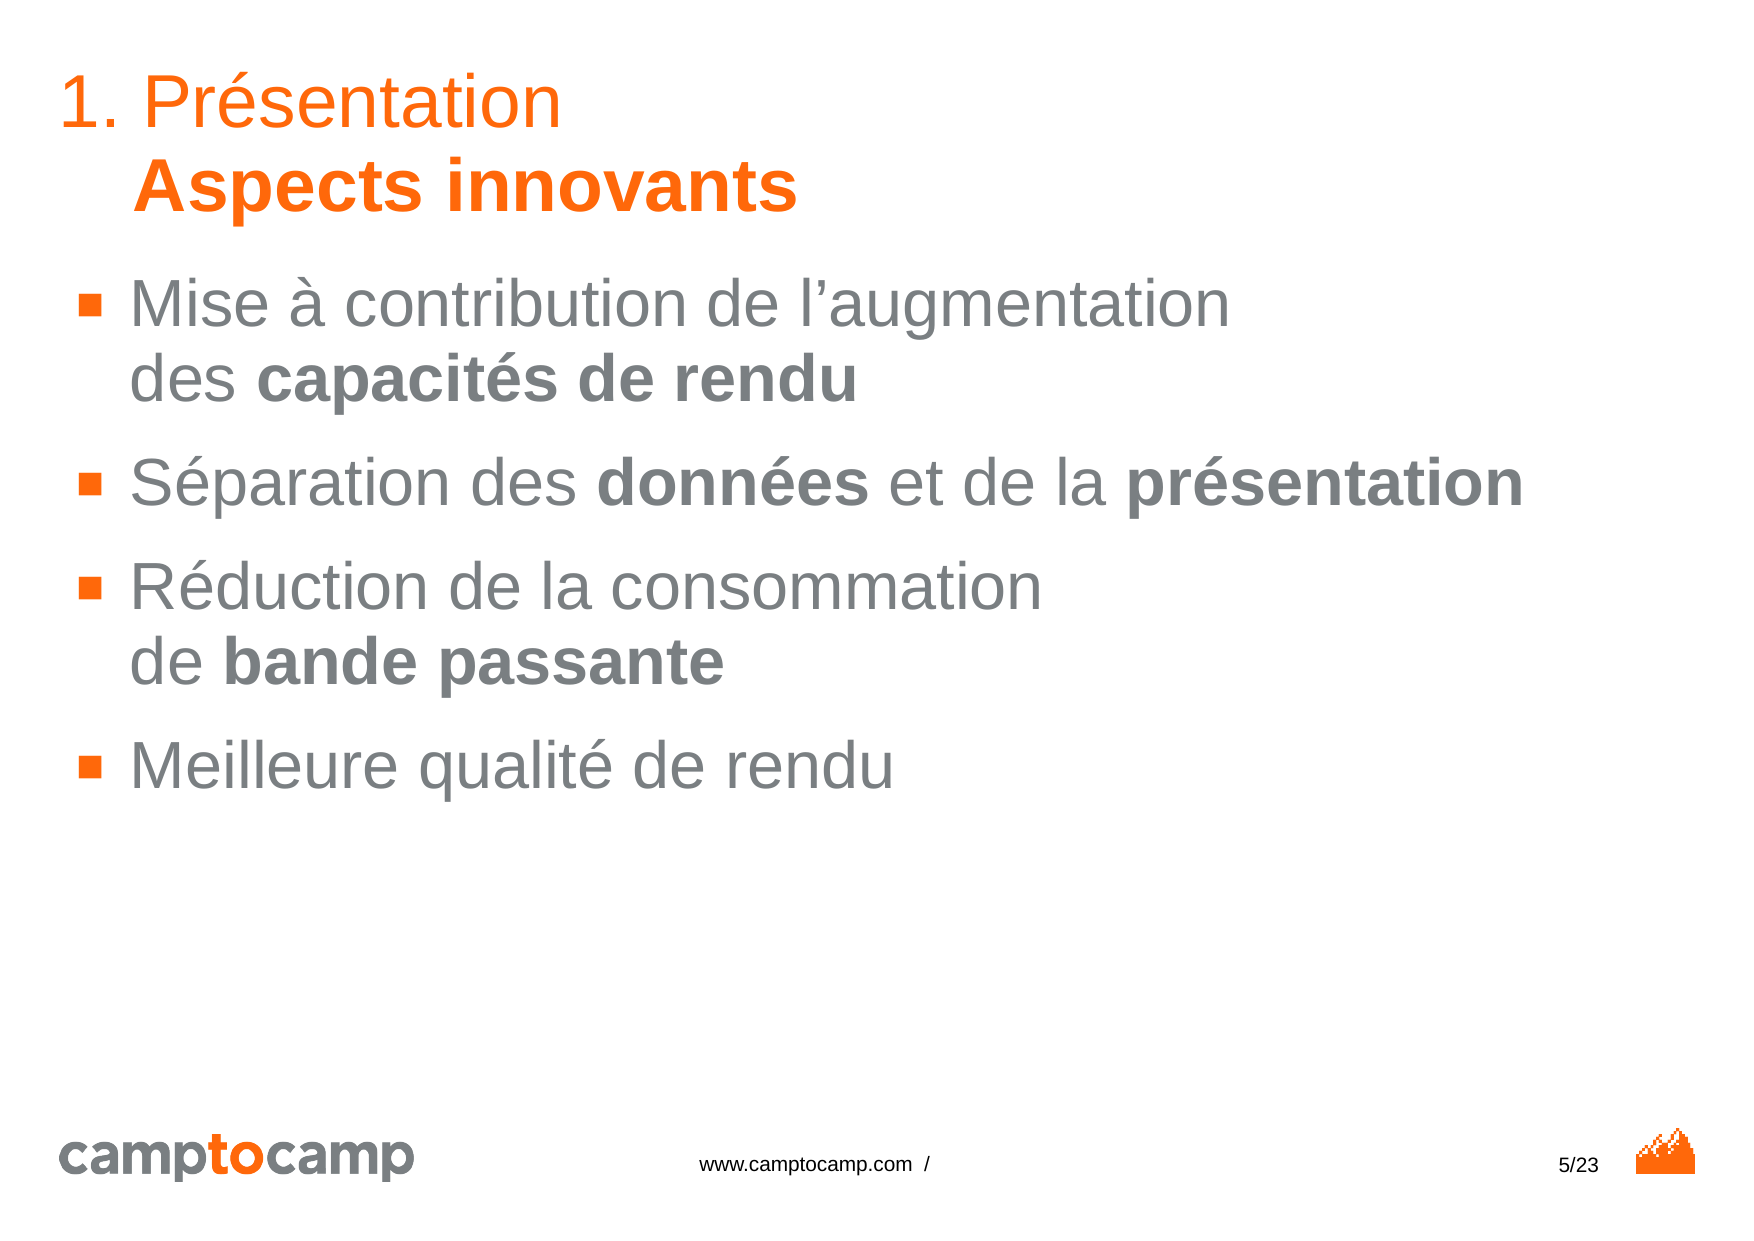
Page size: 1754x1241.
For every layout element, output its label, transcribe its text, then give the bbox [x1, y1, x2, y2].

picture [59, 1134, 414, 1182]
list Mise à contribution de l’augmentation des capacités de rendu Séparation des données et de la présentation Réduction de la consommation de bande passante Meilleure qualité de rendu [59, 265, 1696, 1123]
title 1. Présentation Aspects innovants [59, 59, 1695, 247]
picture [1636, 1128, 1695, 1174]
